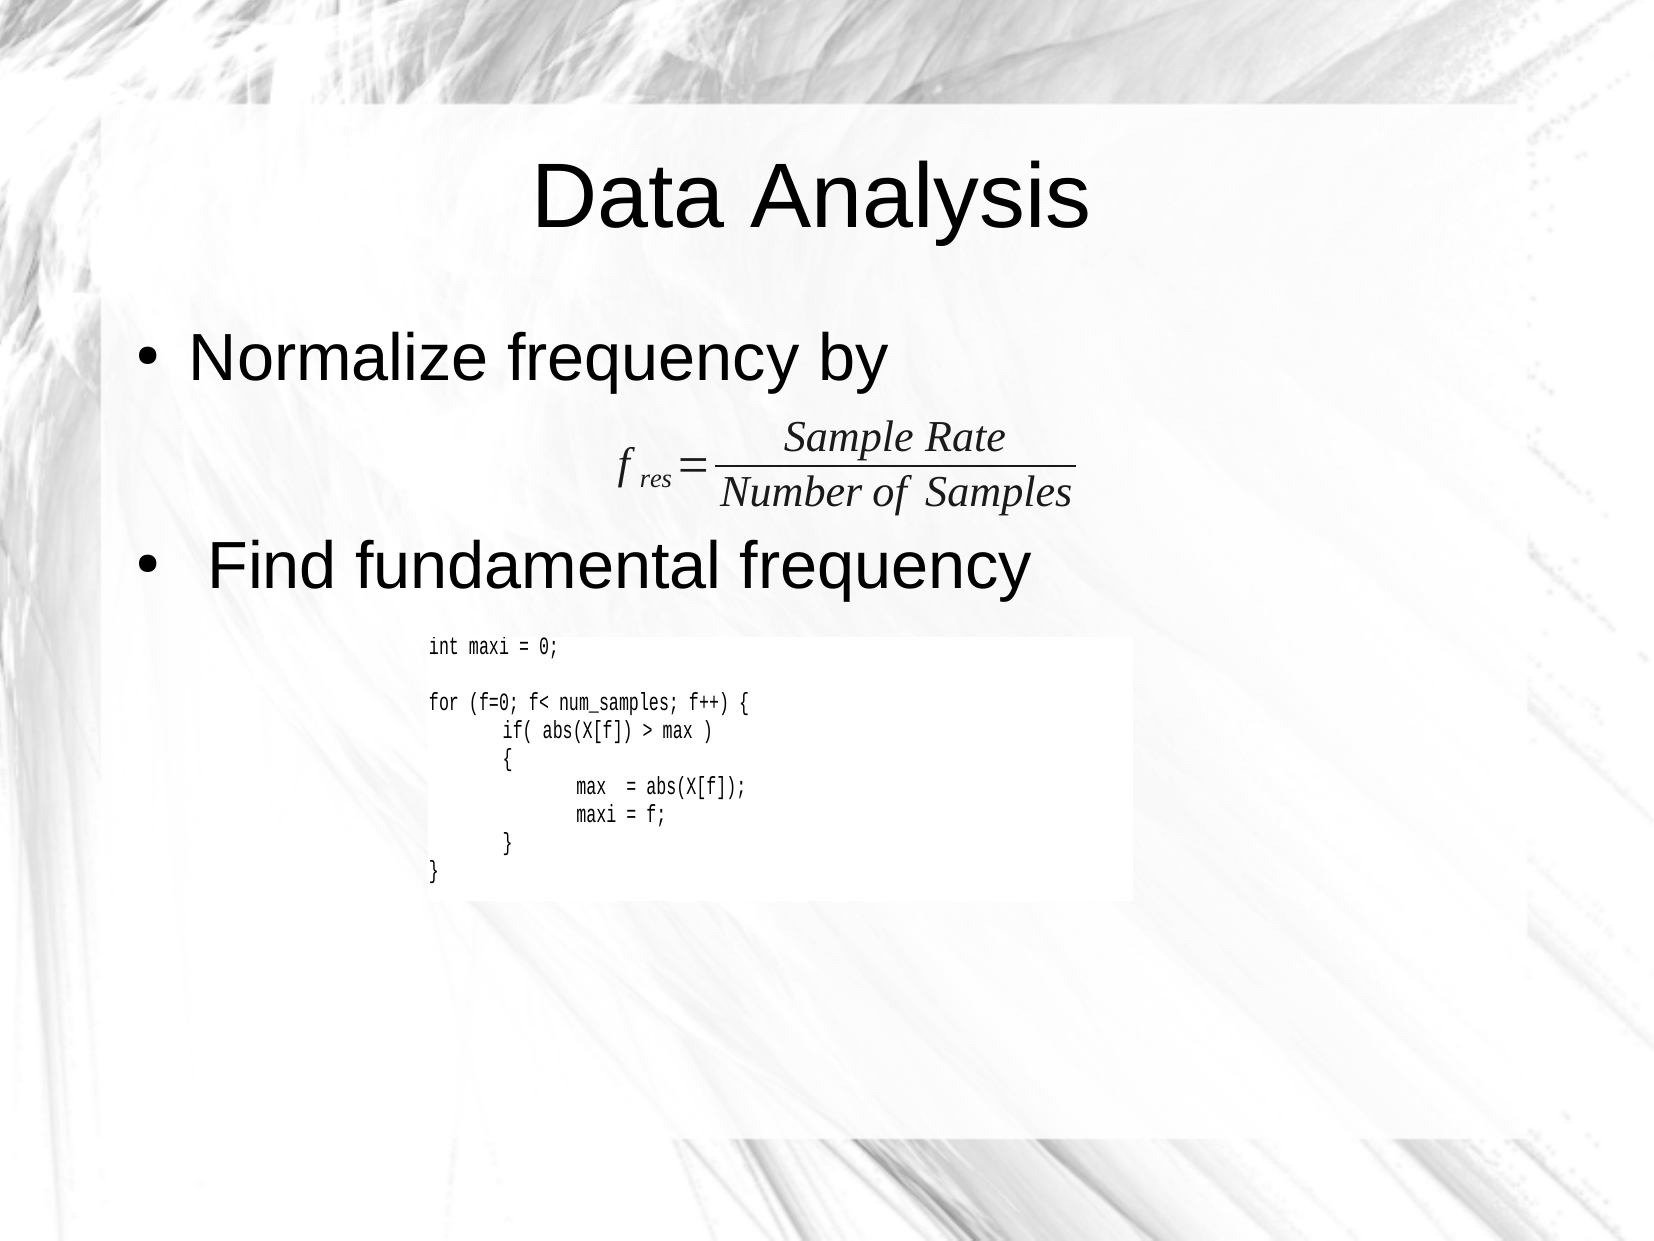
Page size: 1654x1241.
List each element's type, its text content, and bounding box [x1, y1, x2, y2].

list Normalize frequency by Find fundamental frequency [118, 319, 1571, 861]
title Data Analysis [118, 112, 1506, 281]
chart [595, 412, 1088, 518]
chart [337, 637, 1342, 901]
picture [0, 0, 1654, 1241]
